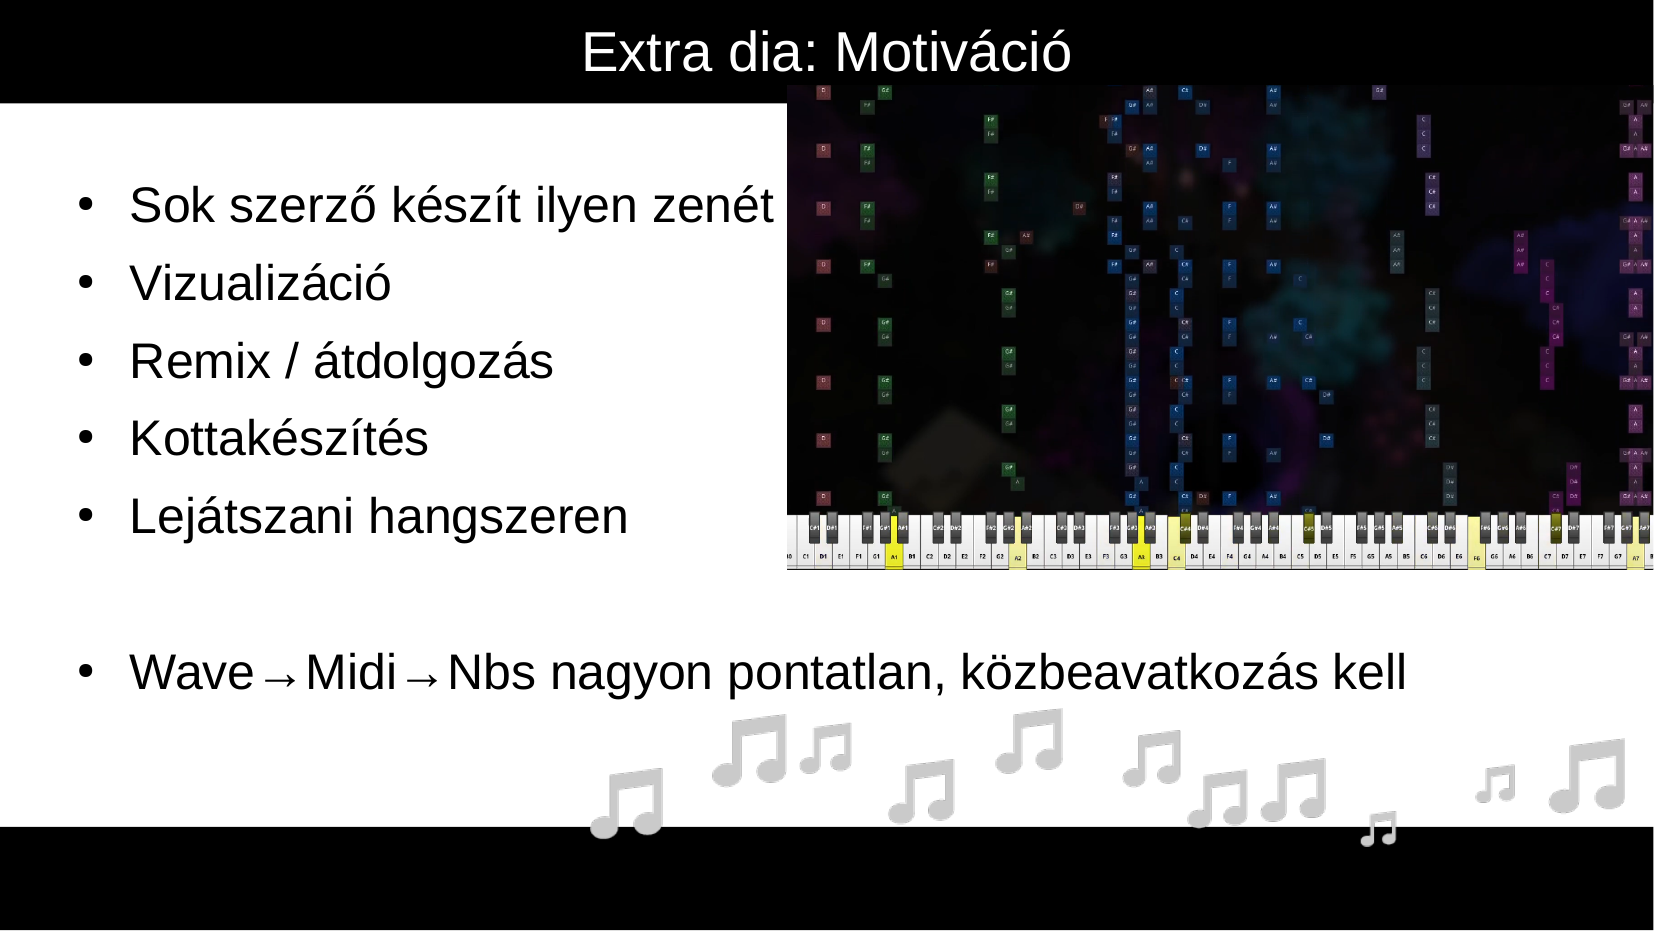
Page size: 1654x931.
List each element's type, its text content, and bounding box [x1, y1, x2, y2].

list Sok szerző készít ilyen zenét Vizualizáció Remix / átdolgozás Kottakészítés Lejátszani hangszeren Wave→Midi→Nbs nagyon pontatlan, közbeavatkozás kell [59, 177, 1595, 768]
title Extra dia: Motiváció [59, 6, 1595, 98]
picture [787, 85, 1654, 571]
